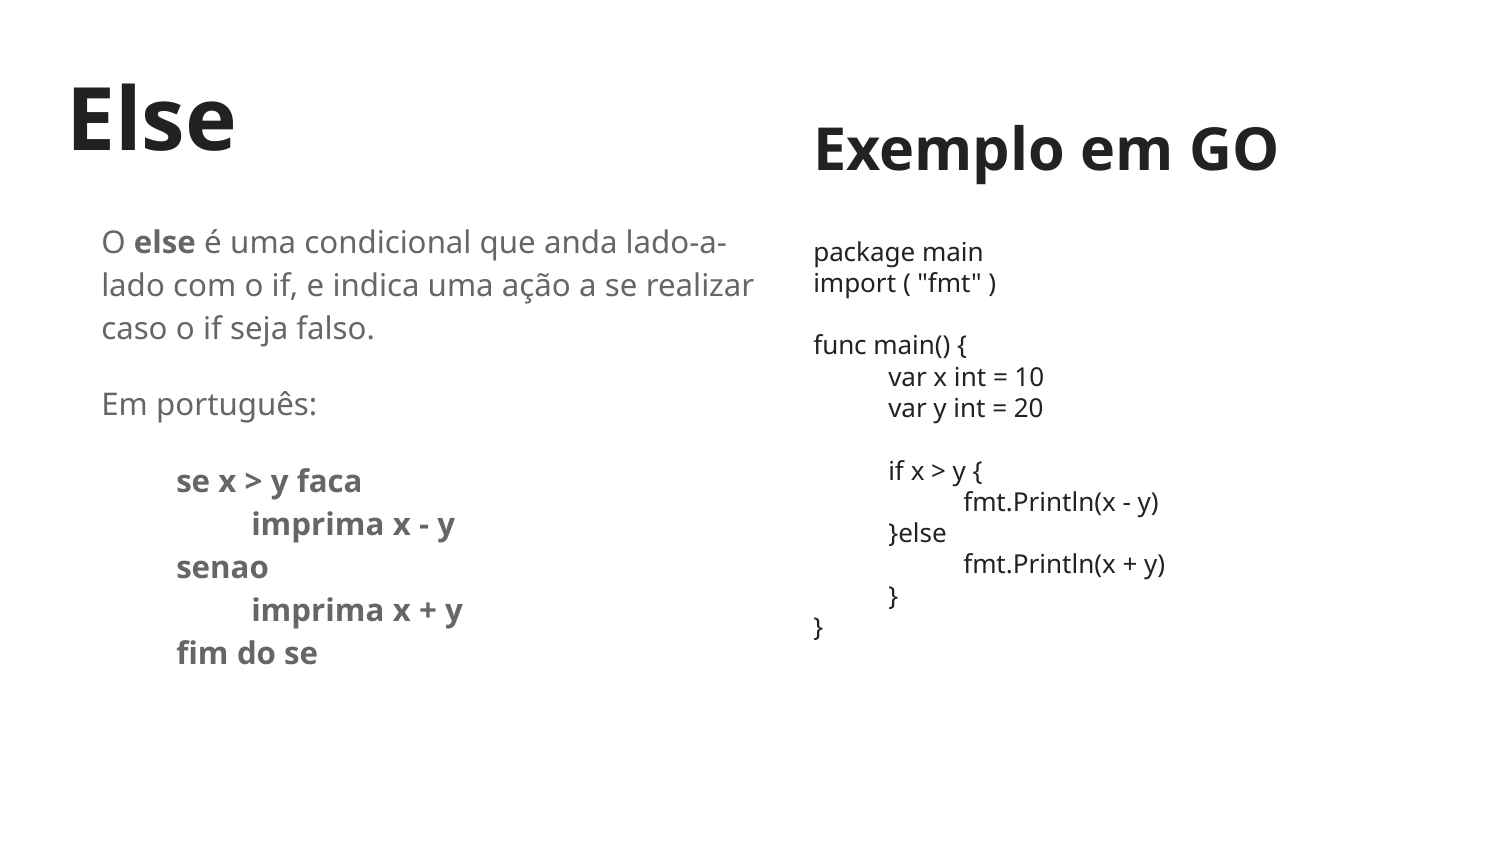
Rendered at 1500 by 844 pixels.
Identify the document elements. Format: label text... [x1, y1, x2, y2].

list O else é uma condicional que anda lado-a-lado com o if, e indica uma ação a se realizar caso o if seja falso. Em português: se x > y faca imprima x - y senao imprima x + y fim do se [86, 201, 785, 823]
text_box Exemplo em GO package main import ( "fmt" ) func main() { var x int = 10 var y int = 20 if x > y { fmt.Println(x - y) }else fmt.Println(x + y) } } [798, 96, 1489, 823]
title Else [51, 48, 1449, 180]
